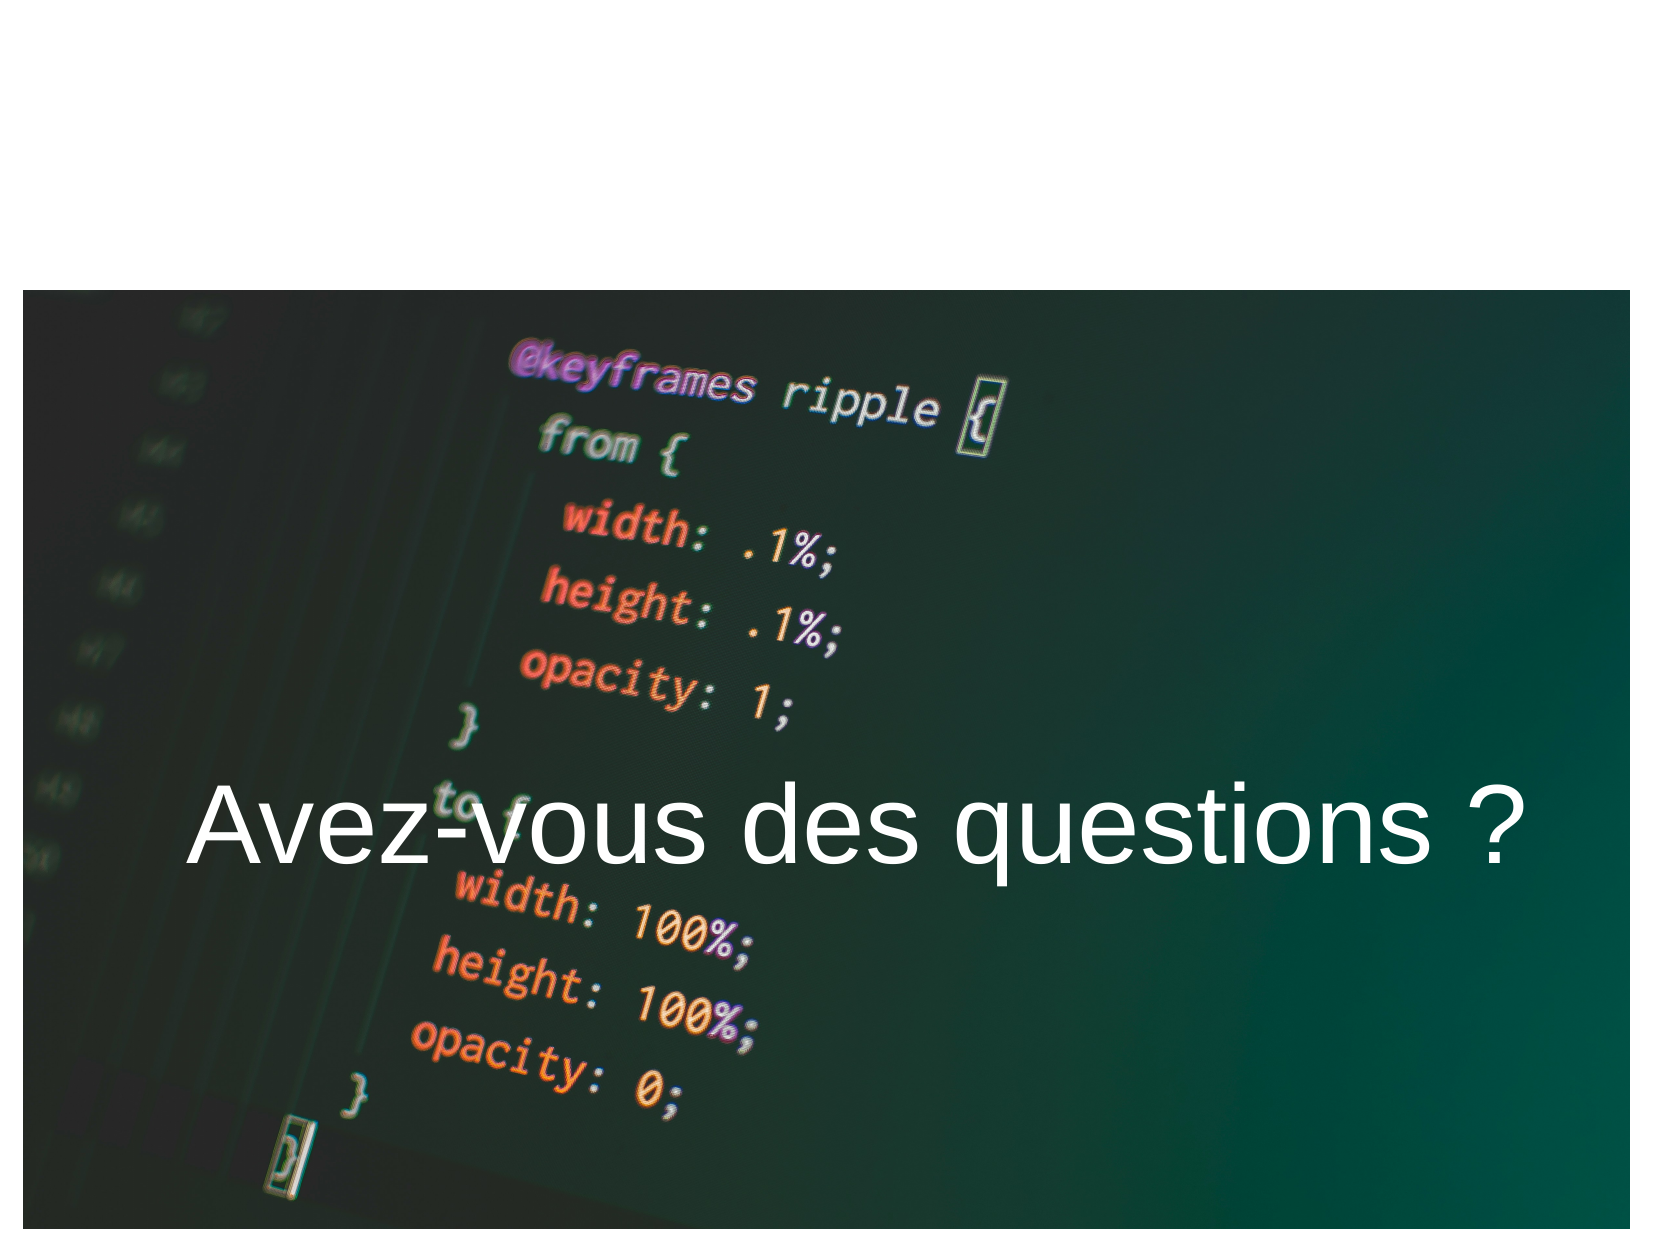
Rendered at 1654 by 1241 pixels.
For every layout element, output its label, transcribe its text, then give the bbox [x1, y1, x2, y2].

text_box Avez-vous des questions ? [23, 754, 1630, 1004]
picture [23, 1004, 1630, 1229]
picture [23, 290, 1630, 754]
